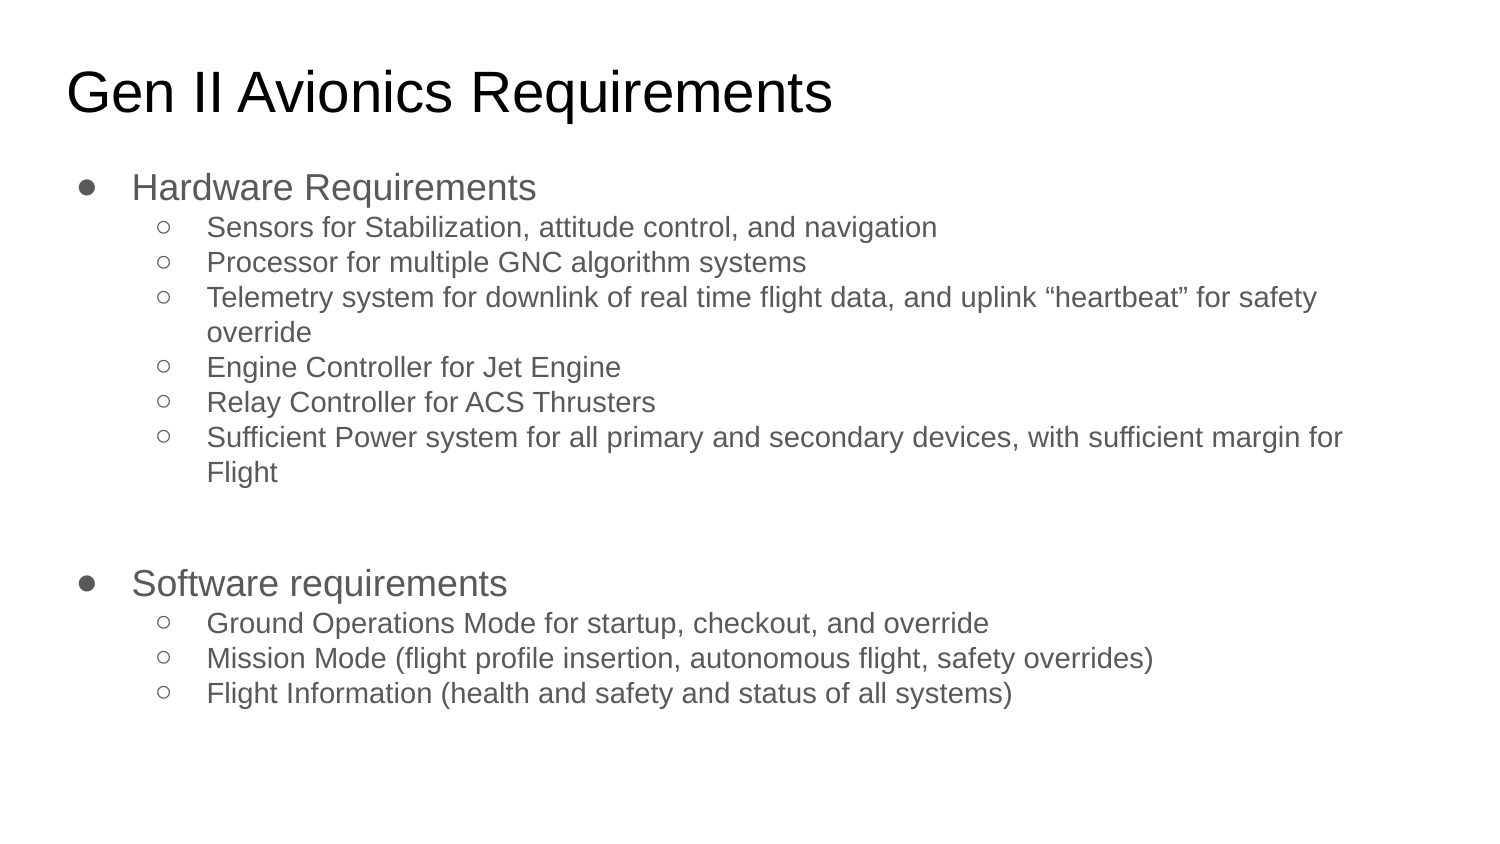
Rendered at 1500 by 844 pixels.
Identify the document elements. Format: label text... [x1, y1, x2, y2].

list Hardware Requirements Sensors for Stabilization, attitude control, and navigation Processor for multiple GNC algorithm systems Telemetry system for downlink of real time flight data, and uplink “heartbeat” for safety override Engine Controller for Jet Engine Relay Controller for ACS Thrusters Sufficient Power system for all primary and secondary devices, with sufficient margin for Flight Software requirements Ground Operations Mode for startup, checkout, and override Mission Mode (flight profile insertion, autonomous flight, safety overrides) Flight Information (health and safety and status of all systems) [41, 141, 1440, 703]
title Gen II Avionics Requirements [51, 39, 1449, 133]
